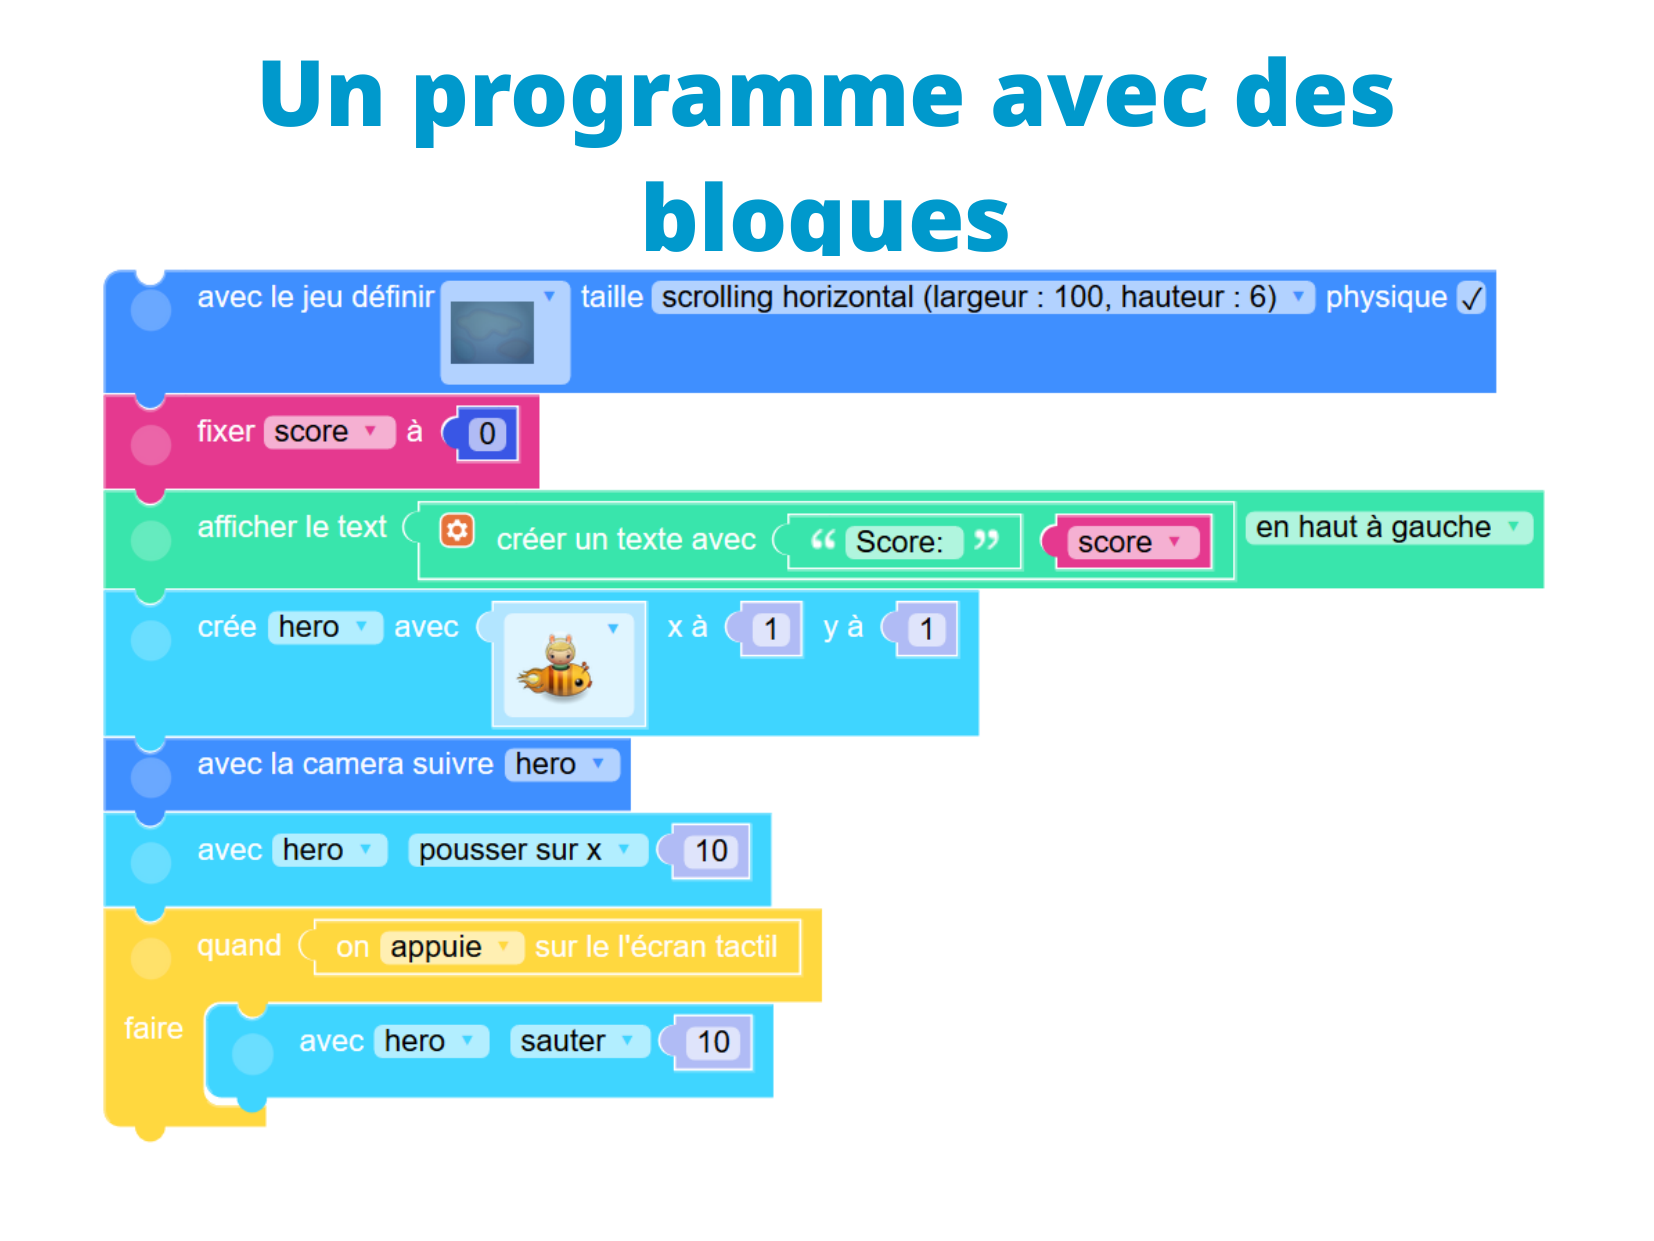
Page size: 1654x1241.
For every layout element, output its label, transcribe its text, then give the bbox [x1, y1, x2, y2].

picture [91, 256, 1563, 1158]
title Un programme avec des bloques [82, 45, 1571, 261]
